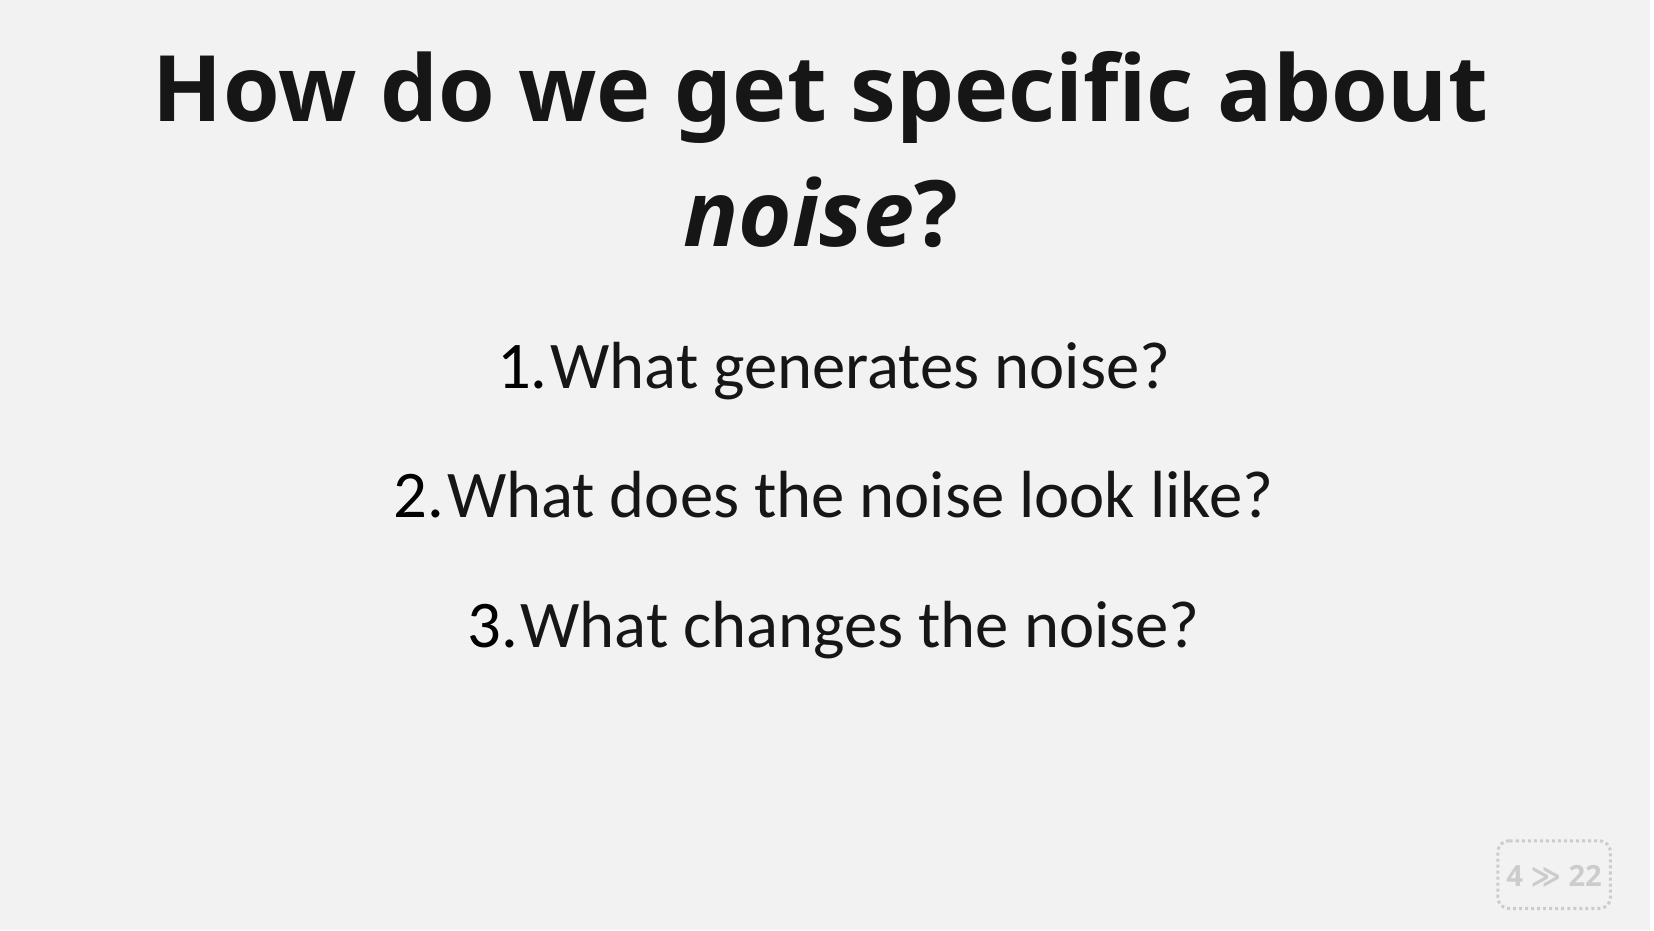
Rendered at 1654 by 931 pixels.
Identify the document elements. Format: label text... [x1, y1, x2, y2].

list What generates noise? What does the noise look like? What changes the noise? [37, 143, 1613, 826]
title How do we get specific about noise? [29, 88, 1613, 208]
